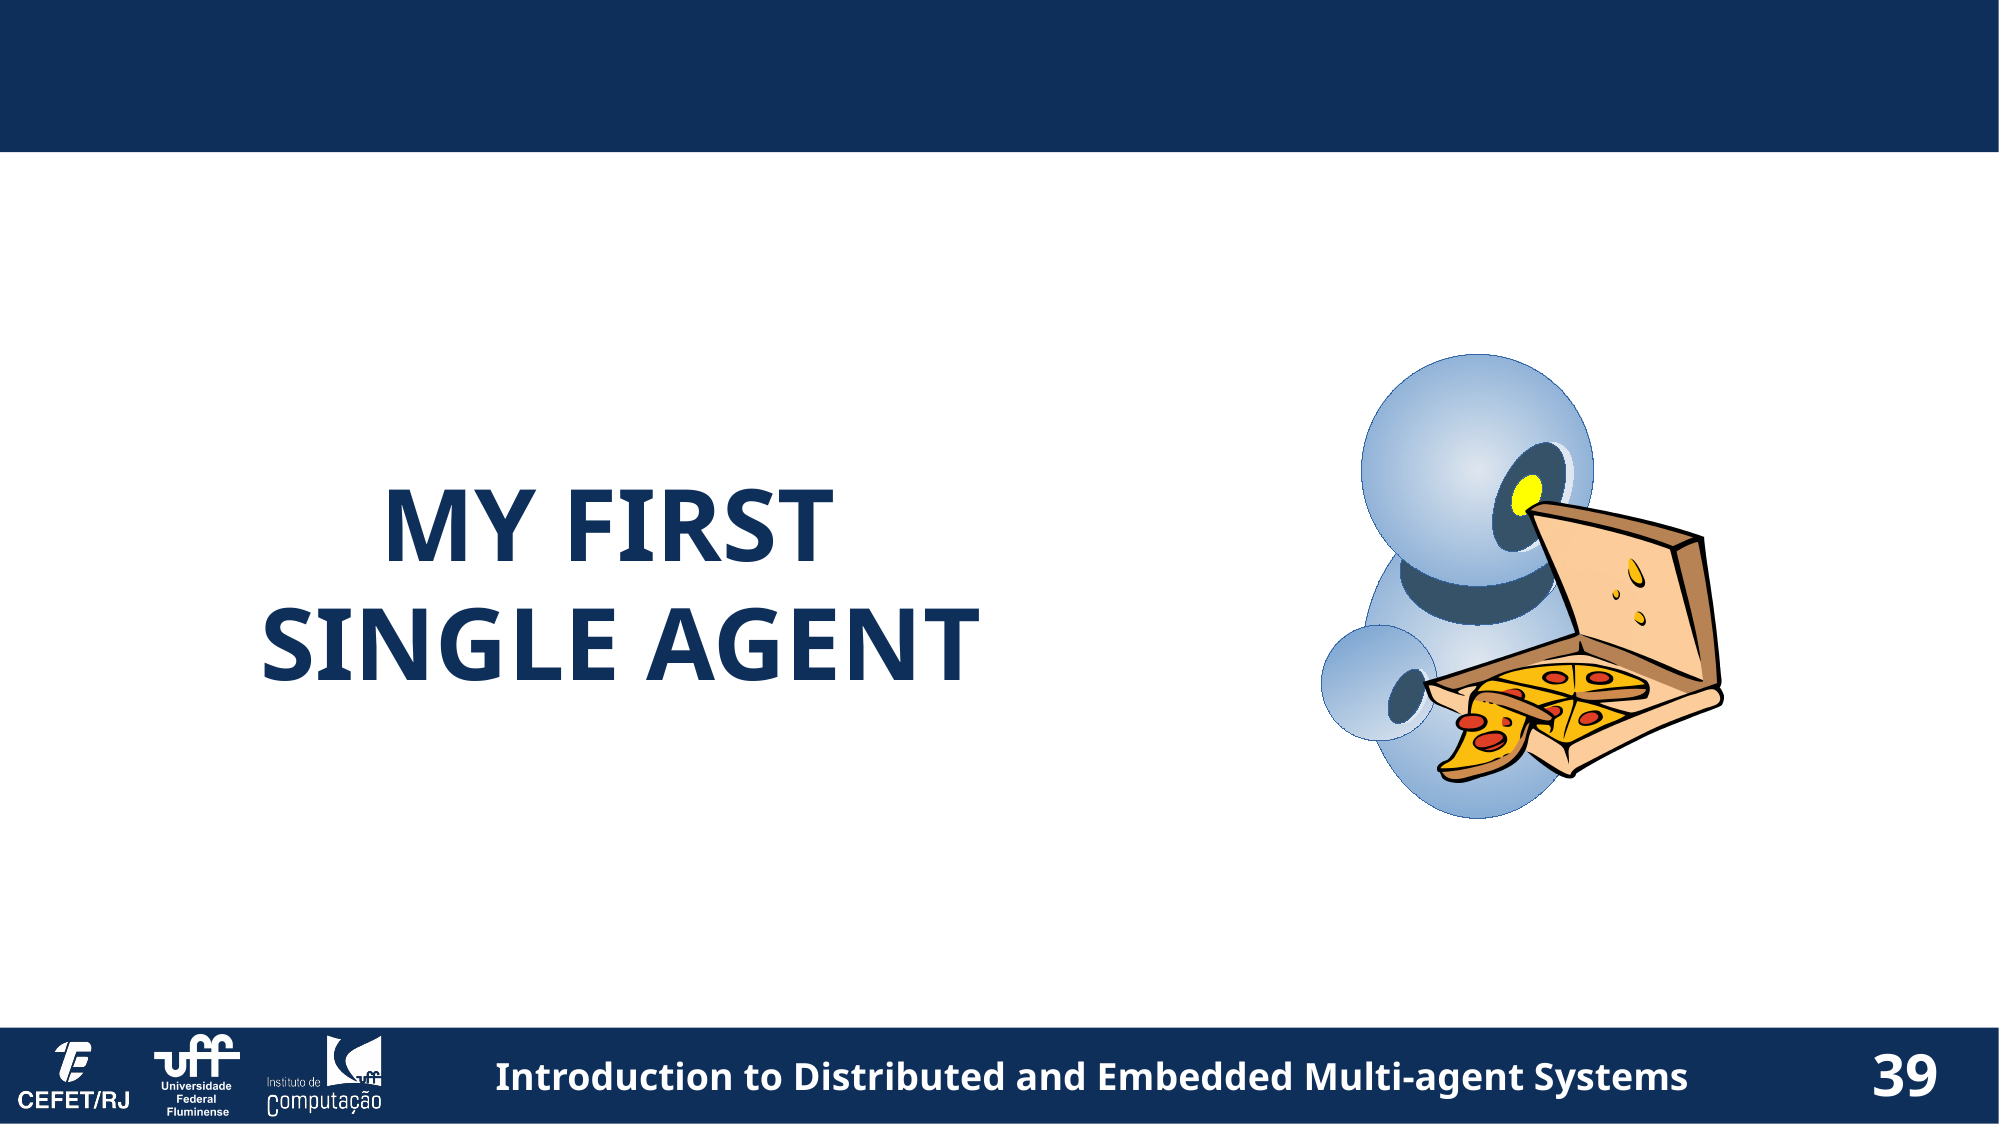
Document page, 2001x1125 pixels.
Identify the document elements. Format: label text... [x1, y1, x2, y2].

picture [265, 1033, 383, 1117]
text_box [1321, 354, 1594, 819]
picture [18, 1021, 129, 1125]
picture [153, 1033, 241, 1121]
picture [1423, 501, 1724, 783]
text_box MY FIRST SINGLE AGENT [115, 453, 1127, 709]
